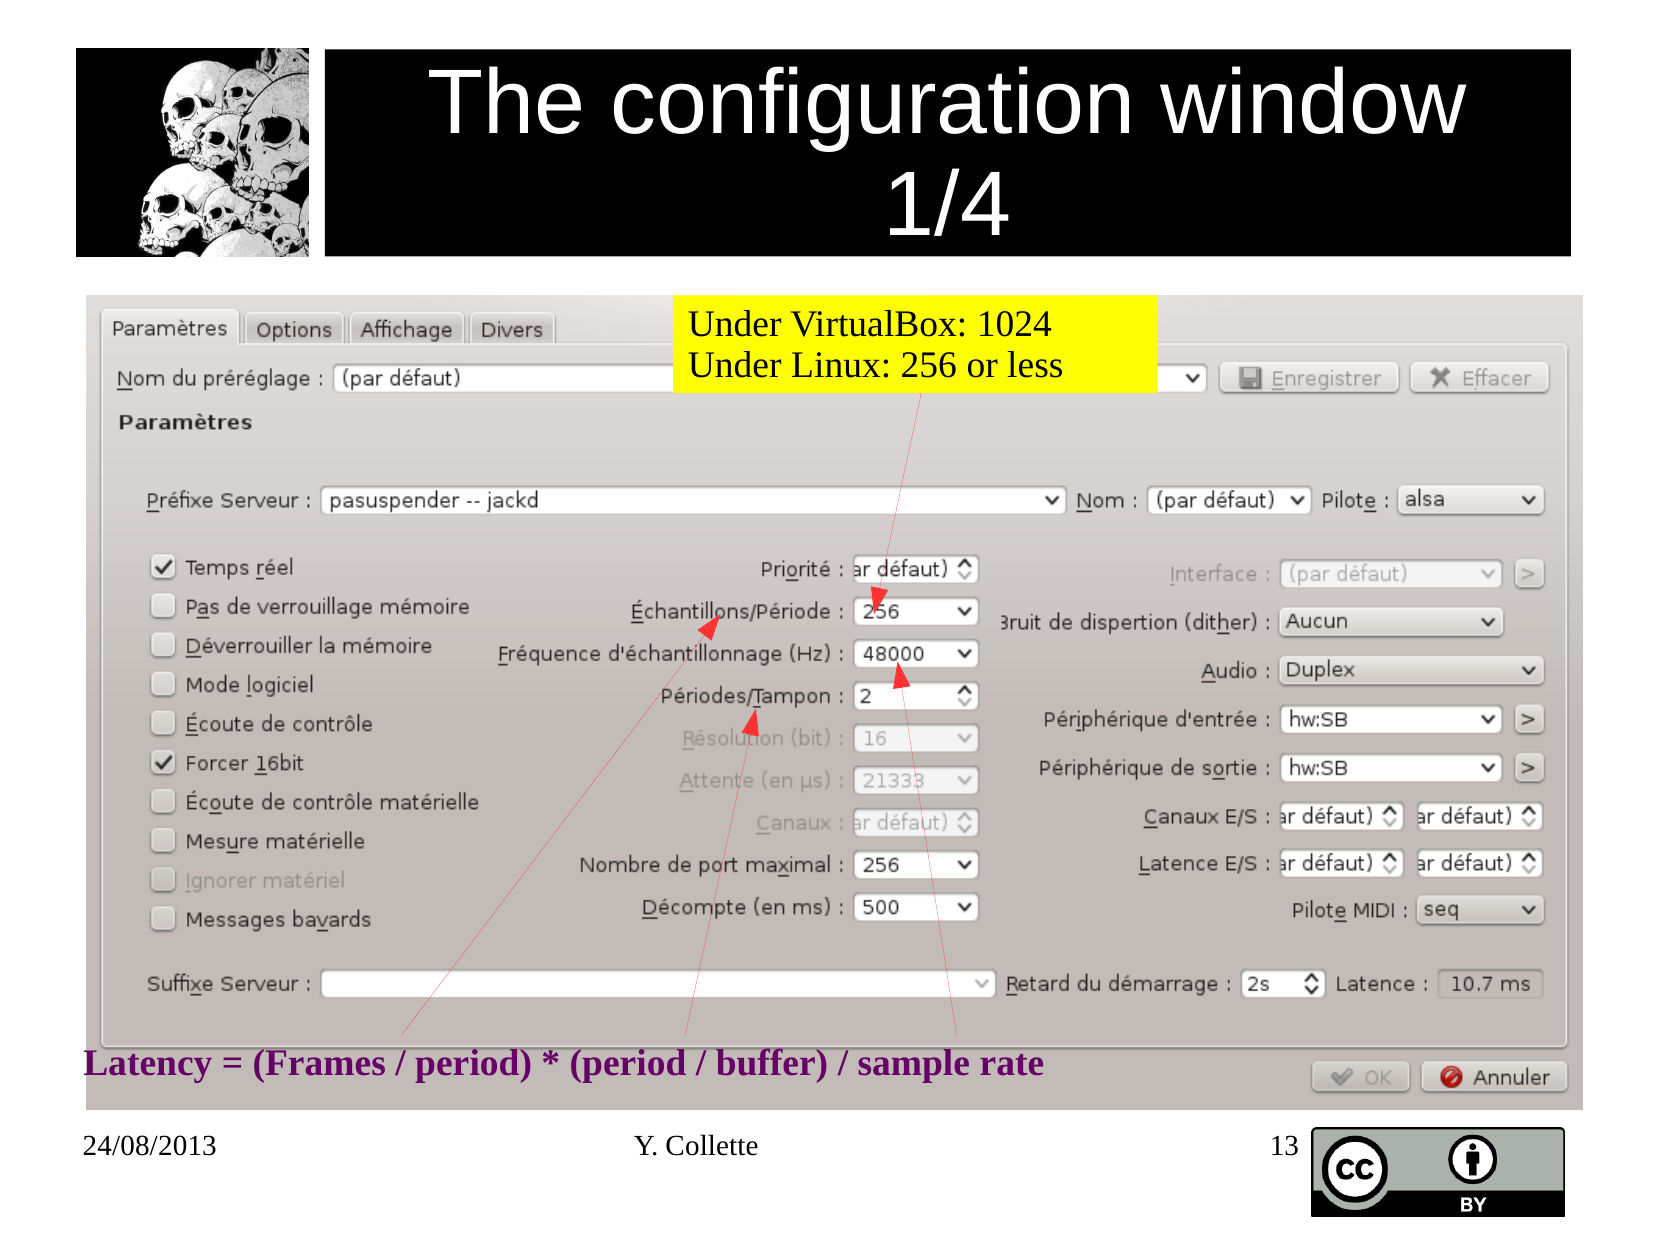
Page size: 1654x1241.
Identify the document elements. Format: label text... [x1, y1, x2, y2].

text_box Under VirtualBox: 1024 Under Linux: 256 or less [673, 295, 1158, 394]
title The configuration window 1/4 [324, 49, 1571, 257]
picture [86, 295, 1583, 1110]
picture [1311, 1127, 1565, 1217]
text_box Latency = (Frames / period) * (period / buffer) / sample rate [68, 1035, 1099, 1134]
picture [76, 48, 309, 257]
